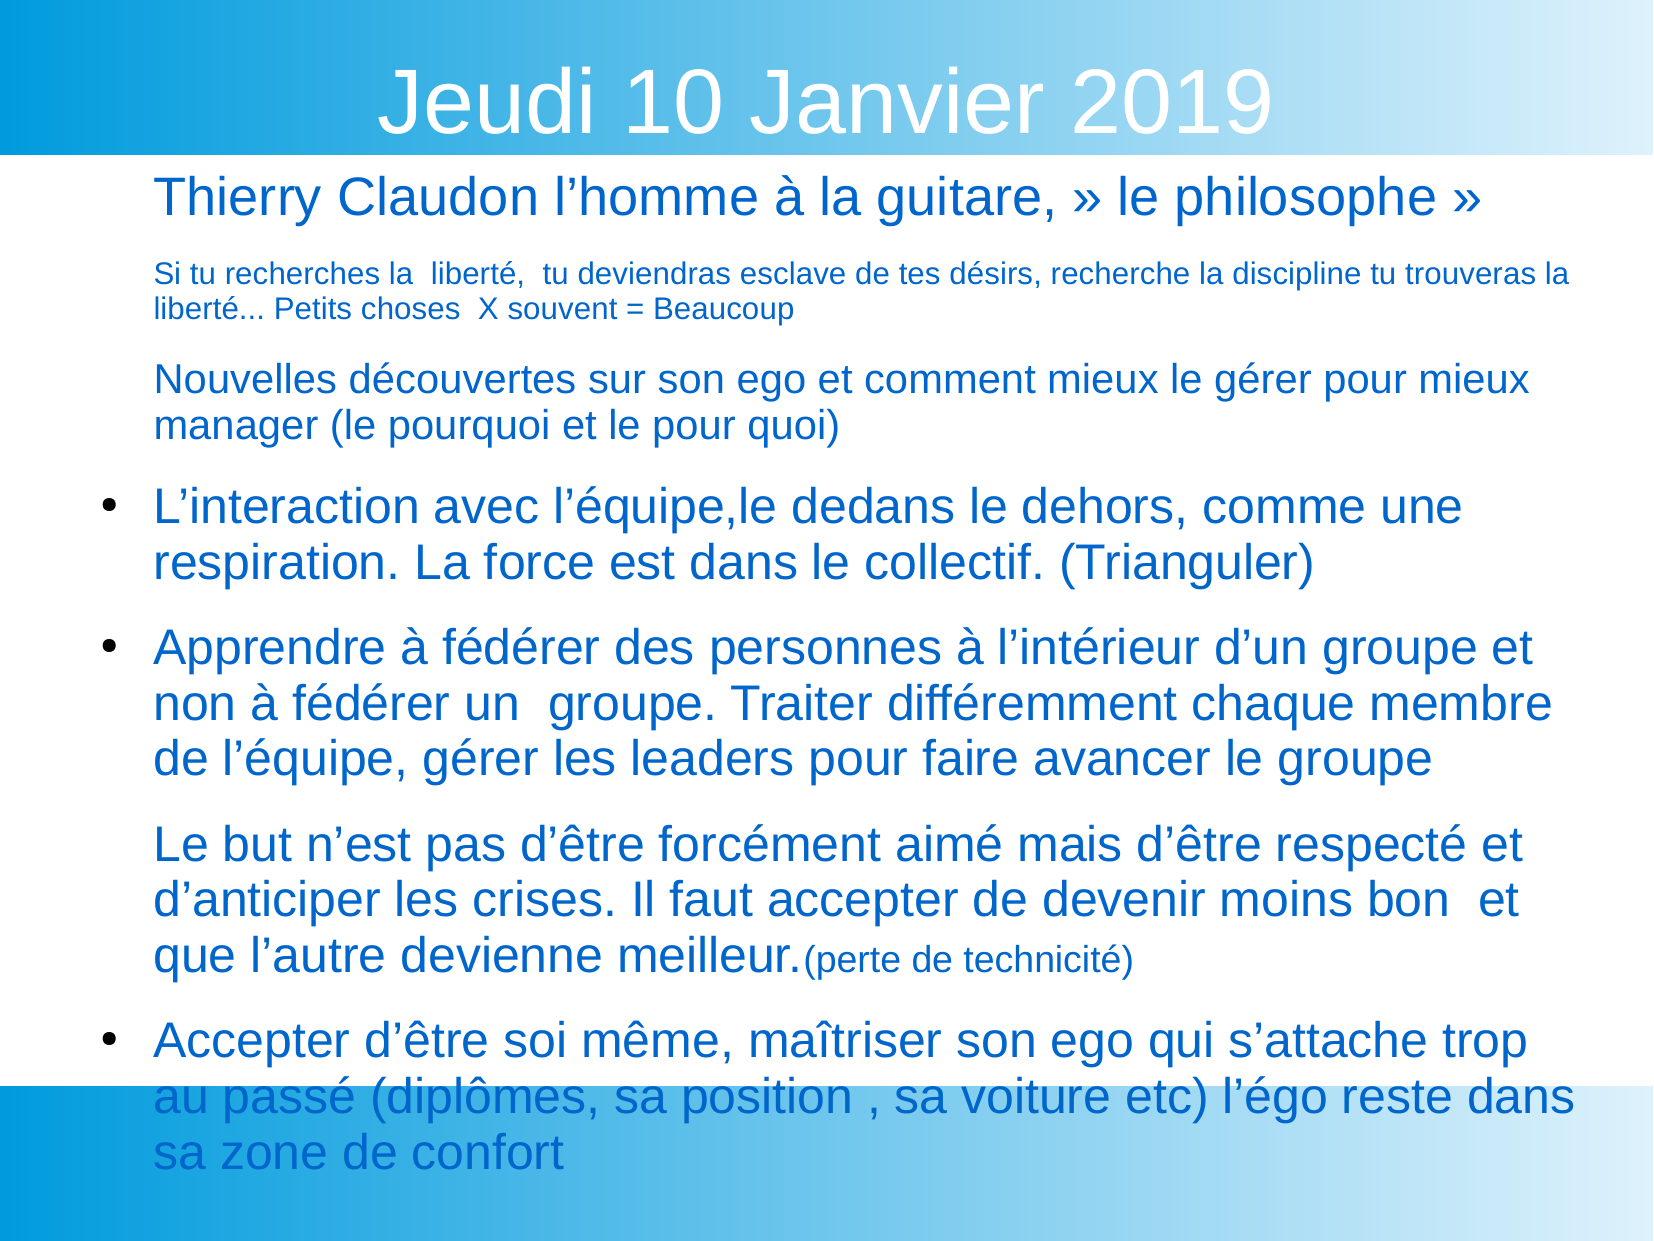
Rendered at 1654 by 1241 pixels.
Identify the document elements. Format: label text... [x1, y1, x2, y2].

title Jeudi 10 Janvier 2019 [82, 49, 1571, 155]
list Thierry Claudon l’homme à la guitare, » le philosophe » Si tu recherches la liberté, tu deviendras esclave de tes désirs, recherche la discipline tu trouveras la liberté... Petits choses X souvent = Beaucoup Nouvelles découvertes sur son ego et comment mieux le gérer pour mieux manager (le pourquoi et le pour quoi) L’interaction avec l’équipe,le dedans le dehors, comme une respiration. La force est dans le collectif. (Trianguler) Apprendre à fédérer des personnes à l’intérieur d’un groupe et non à fédérer un groupe. Traiter différemment chaque membre de l’équipe, gérer les leaders pour faire avancer le groupe Le but n’est pas d’être forcément aimé mais d’être respecté et d’anticiper les crises. Il faut accepter de devenir moins bon et que l’autre devienne meilleur.(perte de technicité) Accepter d’être soi même, maîtriser son ego qui s’attache trop au passé (diplômes, sa position , sa voiture etc) l’égo reste dans sa zone de confort [82, 166, 1595, 1217]
